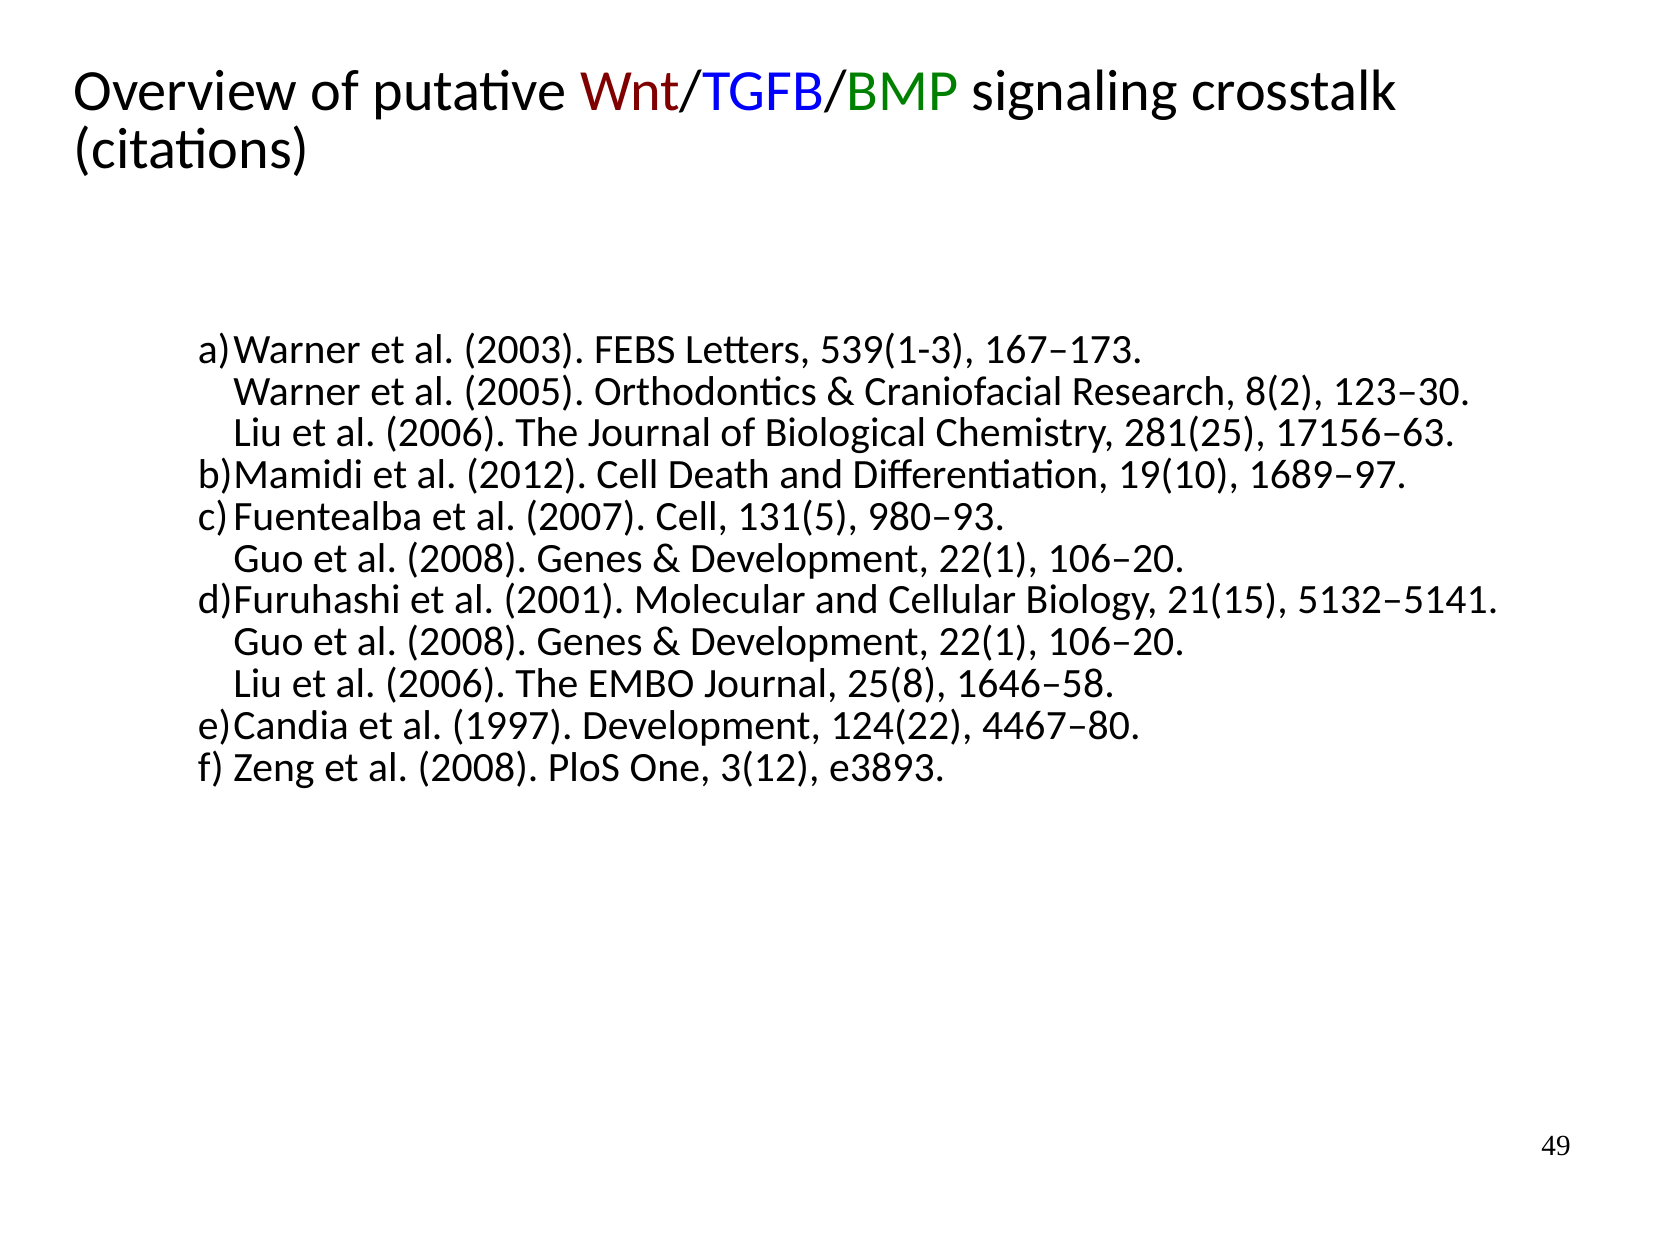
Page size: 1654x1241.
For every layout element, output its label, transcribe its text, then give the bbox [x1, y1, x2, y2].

text_box Overview of putative Wnt/TGFB/BMP signaling crosstalk (citations) [59, 59, 1536, 217]
text_box Warner et al. (2003). FEBS Letters, 539(1-3), 167–173. Warner et al. (2005). Orthodontics & Craniofacial Research, 8(2), 123–30. Liu et al. (2006). The Journal of Biological Chemistry, 281(25), 17156–63. Mamidi et al. (2012). Cell Death and Differentiation, 19(10), 1689–97. Fuentealba et al. (2007). Cell, 131(5), 980–93. Guo et al. (2008). Genes & Development, 22(1), 106–20. Furuhashi et al. (2001). Molecular and Cellular Biology, 21(15), 5132–5141. Guo et al. (2008). Genes & Development, 22(1), 106–20. Liu et al. (2006). The EMBO Journal, 25(8), 1646–58. Candia et al. (1997). Development, 124(22), 4467–80. Zeng et al. (2008). PloS One, 3(12), e3893. [147, 324, 1595, 975]
